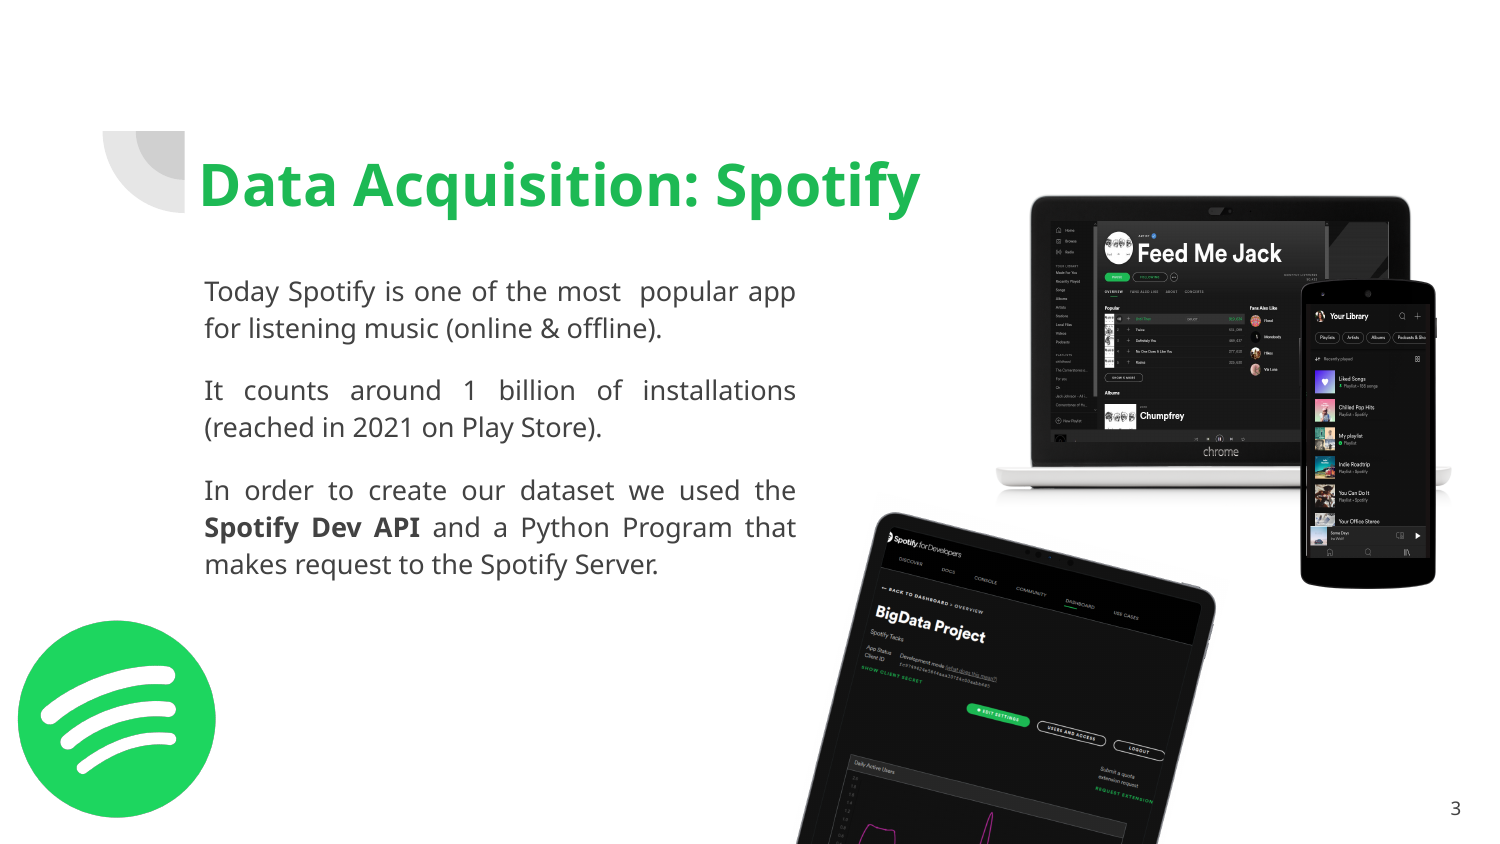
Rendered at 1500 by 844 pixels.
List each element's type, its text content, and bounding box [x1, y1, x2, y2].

title Data Acquisition: Spotify [183, 132, 982, 213]
picture [0, 588, 248, 844]
list Today Spotify is one of the most popular app for listening music (online & offline). It counts around 1 billion of installations (reached in 2021 on Play Store). In order to create our dataset we used the Spotify Dev API and a Python Program that makes request to the Spotify Server. [189, 254, 812, 620]
picture [995, 194, 1452, 589]
picture [789, 492, 1230, 844]
slide_number <number> [1386, 777, 1477, 842]
